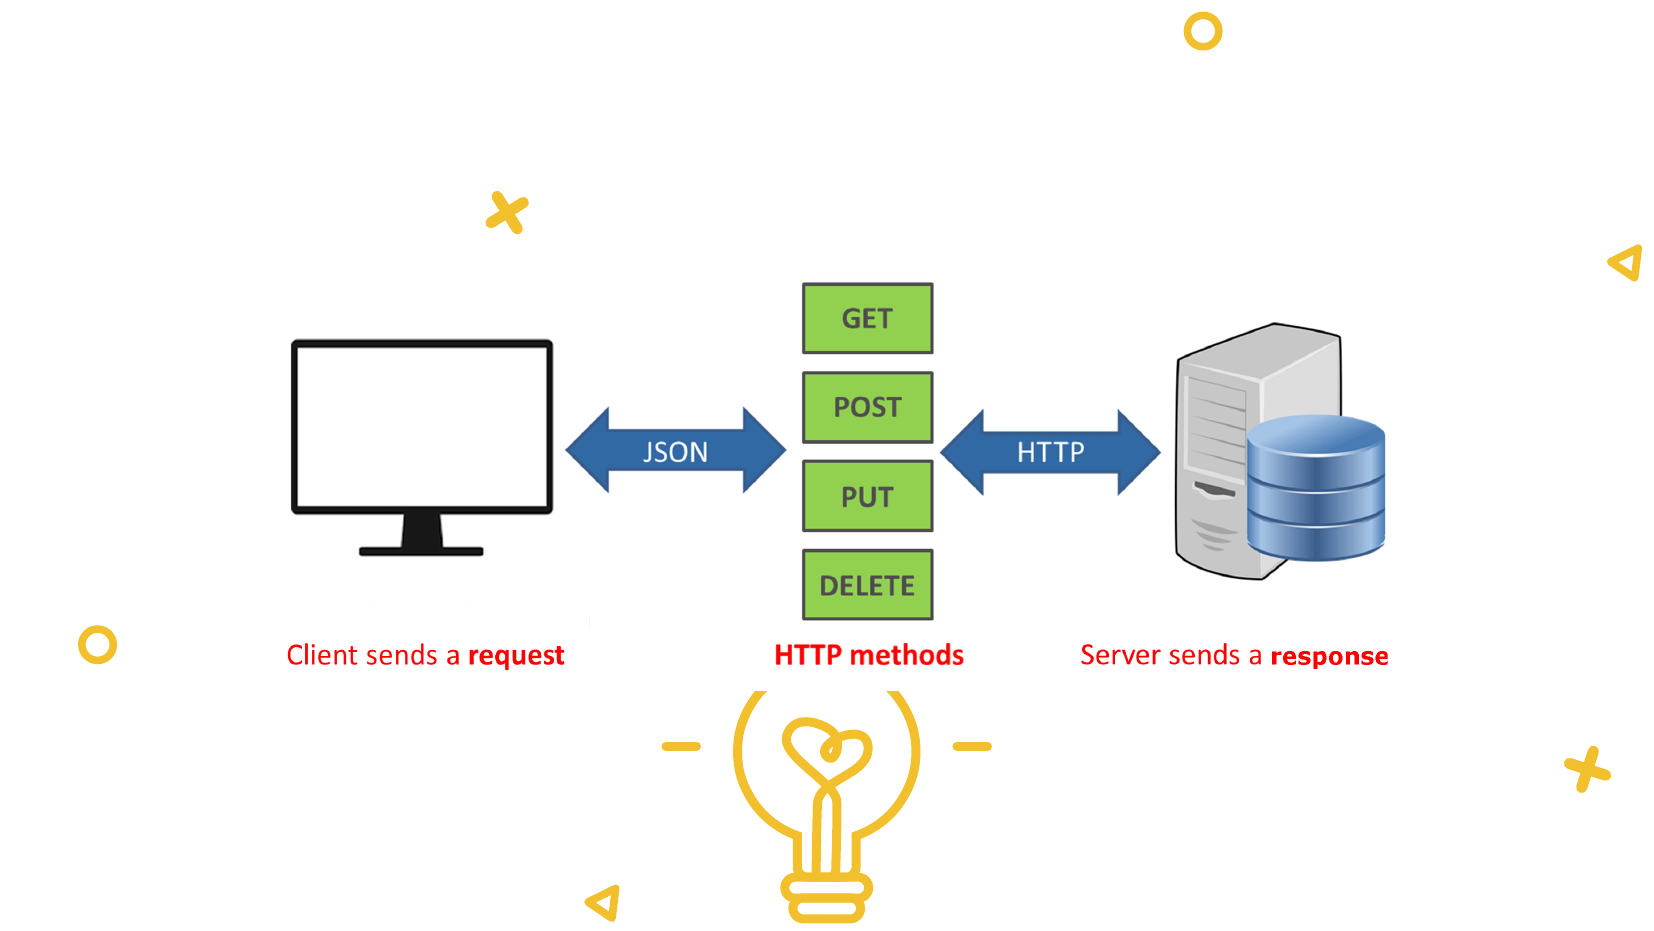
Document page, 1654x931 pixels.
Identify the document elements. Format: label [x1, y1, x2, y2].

picture [263, 245, 1388, 691]
